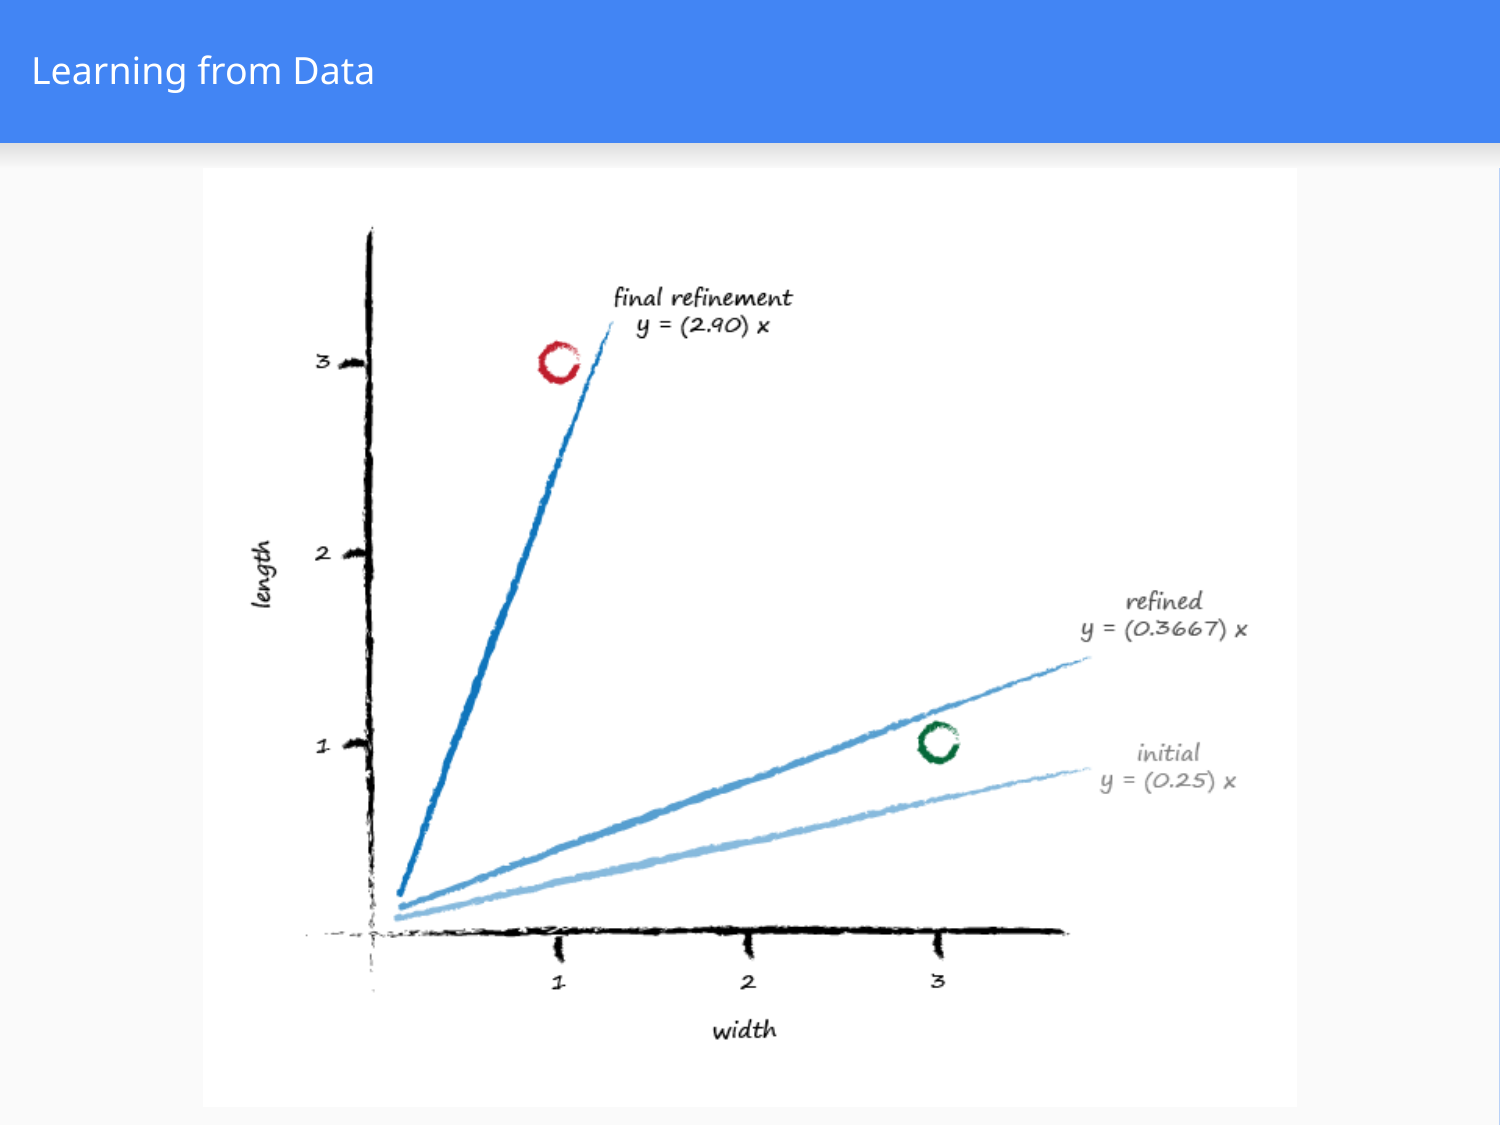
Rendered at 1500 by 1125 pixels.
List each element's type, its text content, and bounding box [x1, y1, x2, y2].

picture [203, 168, 1297, 1107]
title Learning from Data [16, 3, 1464, 136]
